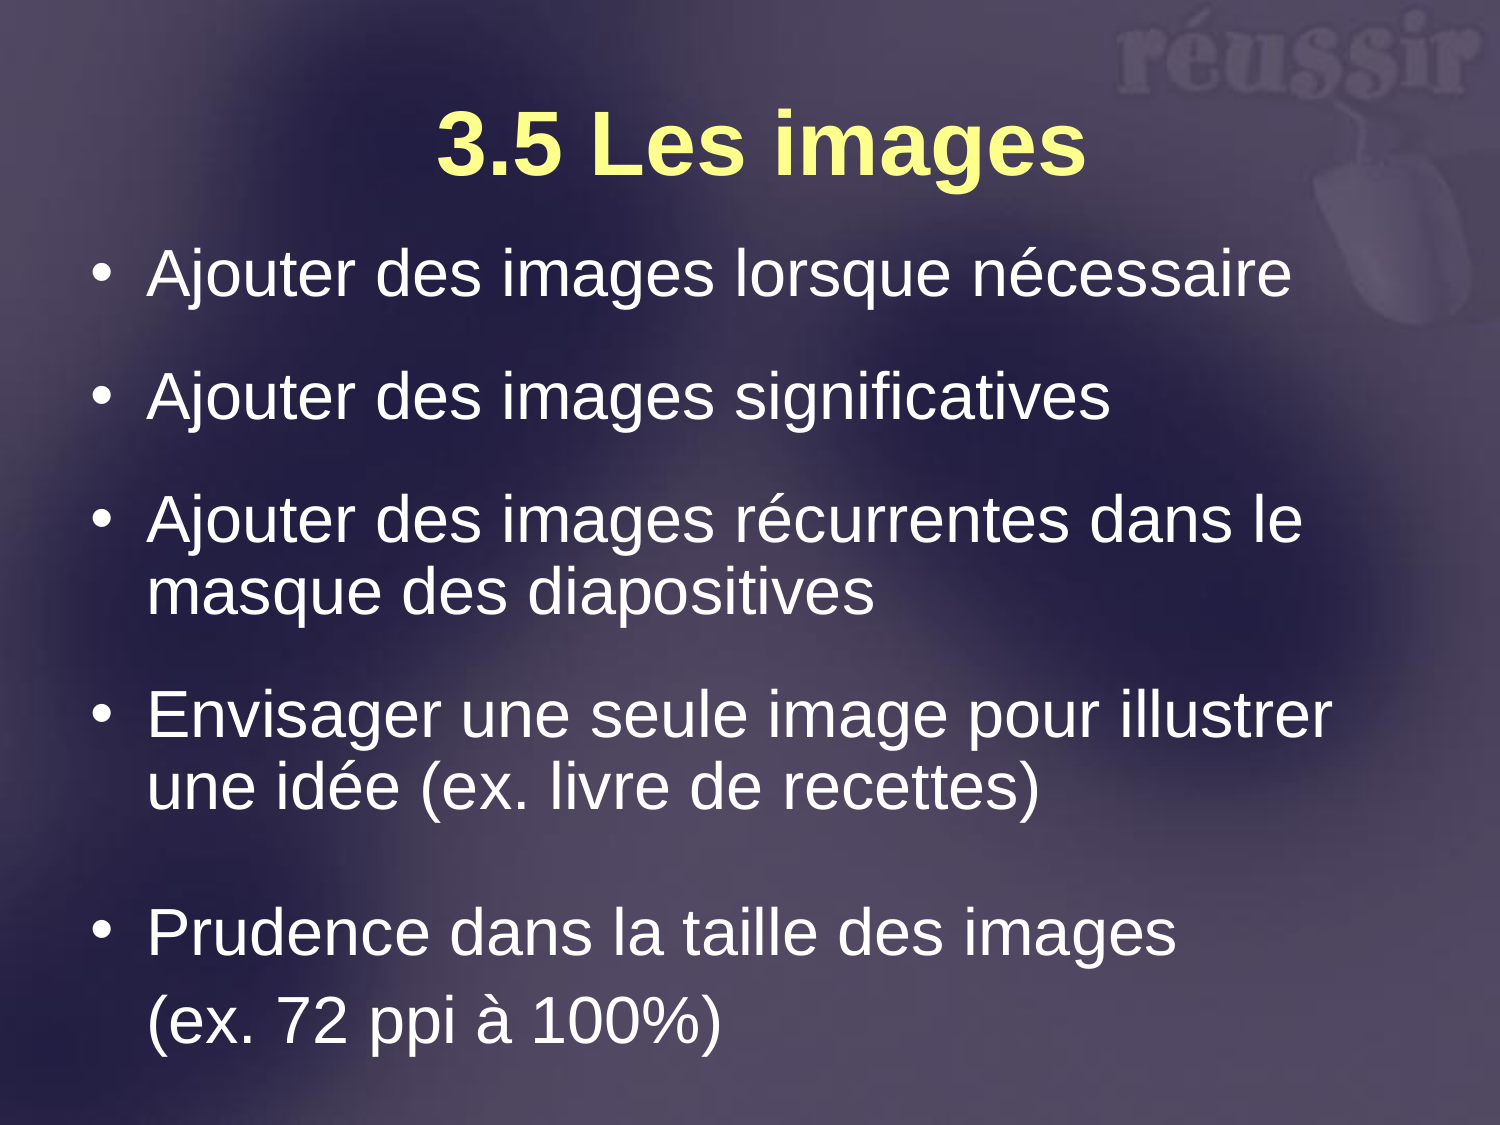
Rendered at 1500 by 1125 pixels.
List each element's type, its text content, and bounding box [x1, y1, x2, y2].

title 3.5 Les images [75, 45, 1426, 231]
picture [0, 0, 1500, 1125]
list Ajouter des images lorsque nécessaire Ajouter des images significatives Ajouter des images récurrentes dans le masque des diapositives Envisager une seule image pour illustrer une idée (ex. livre de recettes) Prudence dans la taille des images (ex. 72 ppi à 100%) [75, 231, 1426, 1095]
